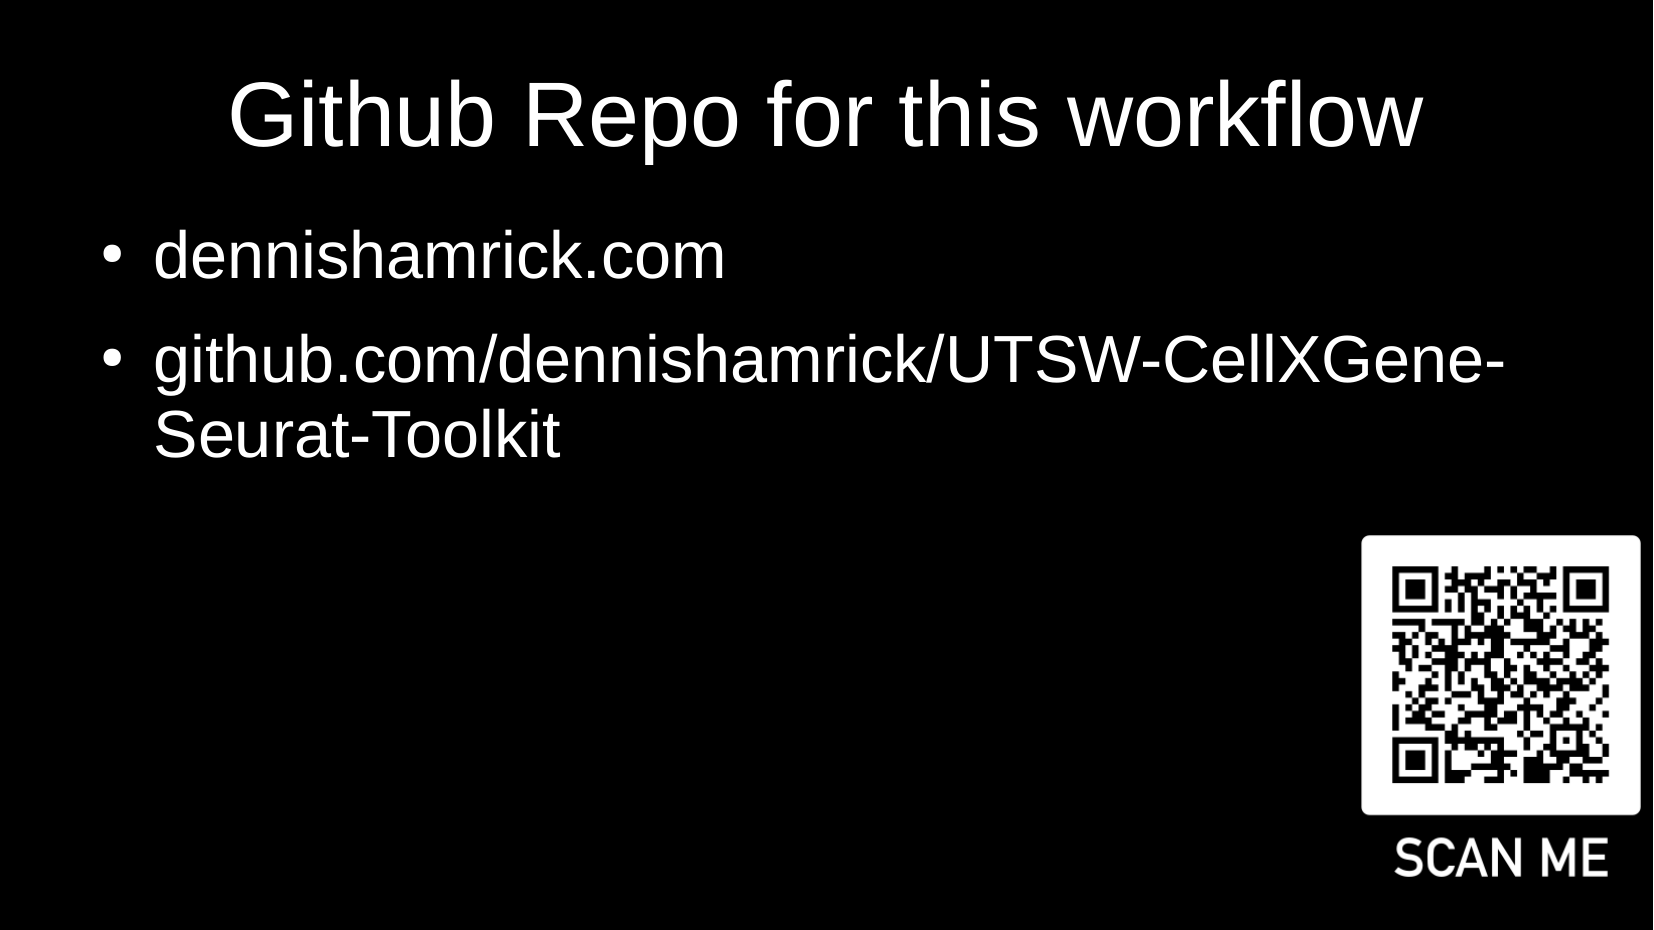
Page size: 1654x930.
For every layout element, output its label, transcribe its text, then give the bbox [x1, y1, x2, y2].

picture [1350, 524, 1652, 901]
title Github Repo for this workflow [82, 37, 1571, 193]
list dennishamrick.com github.com/dennishamrick/UTSW-CellXGene-Seurat-Toolkit [82, 217, 1571, 757]
